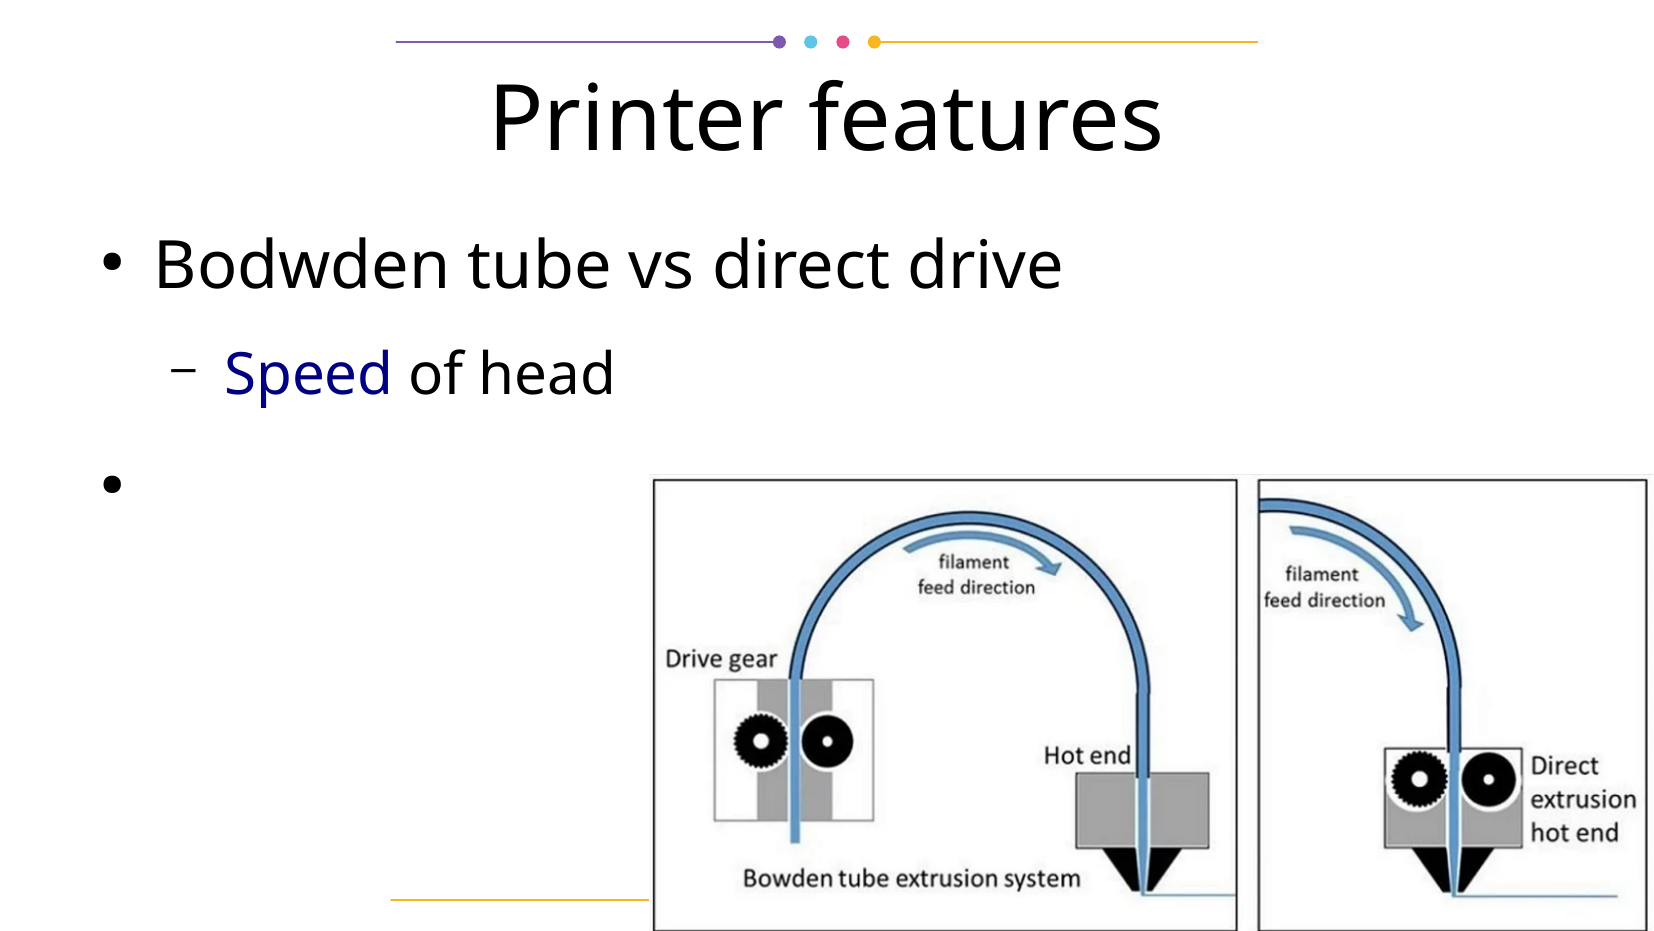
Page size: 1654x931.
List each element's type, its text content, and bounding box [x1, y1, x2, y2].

picture [649, 474, 1654, 931]
list Bodwden tube vs direct drive Speed of head [82, 217, 1571, 758]
title Printer features [82, 37, 1571, 193]
